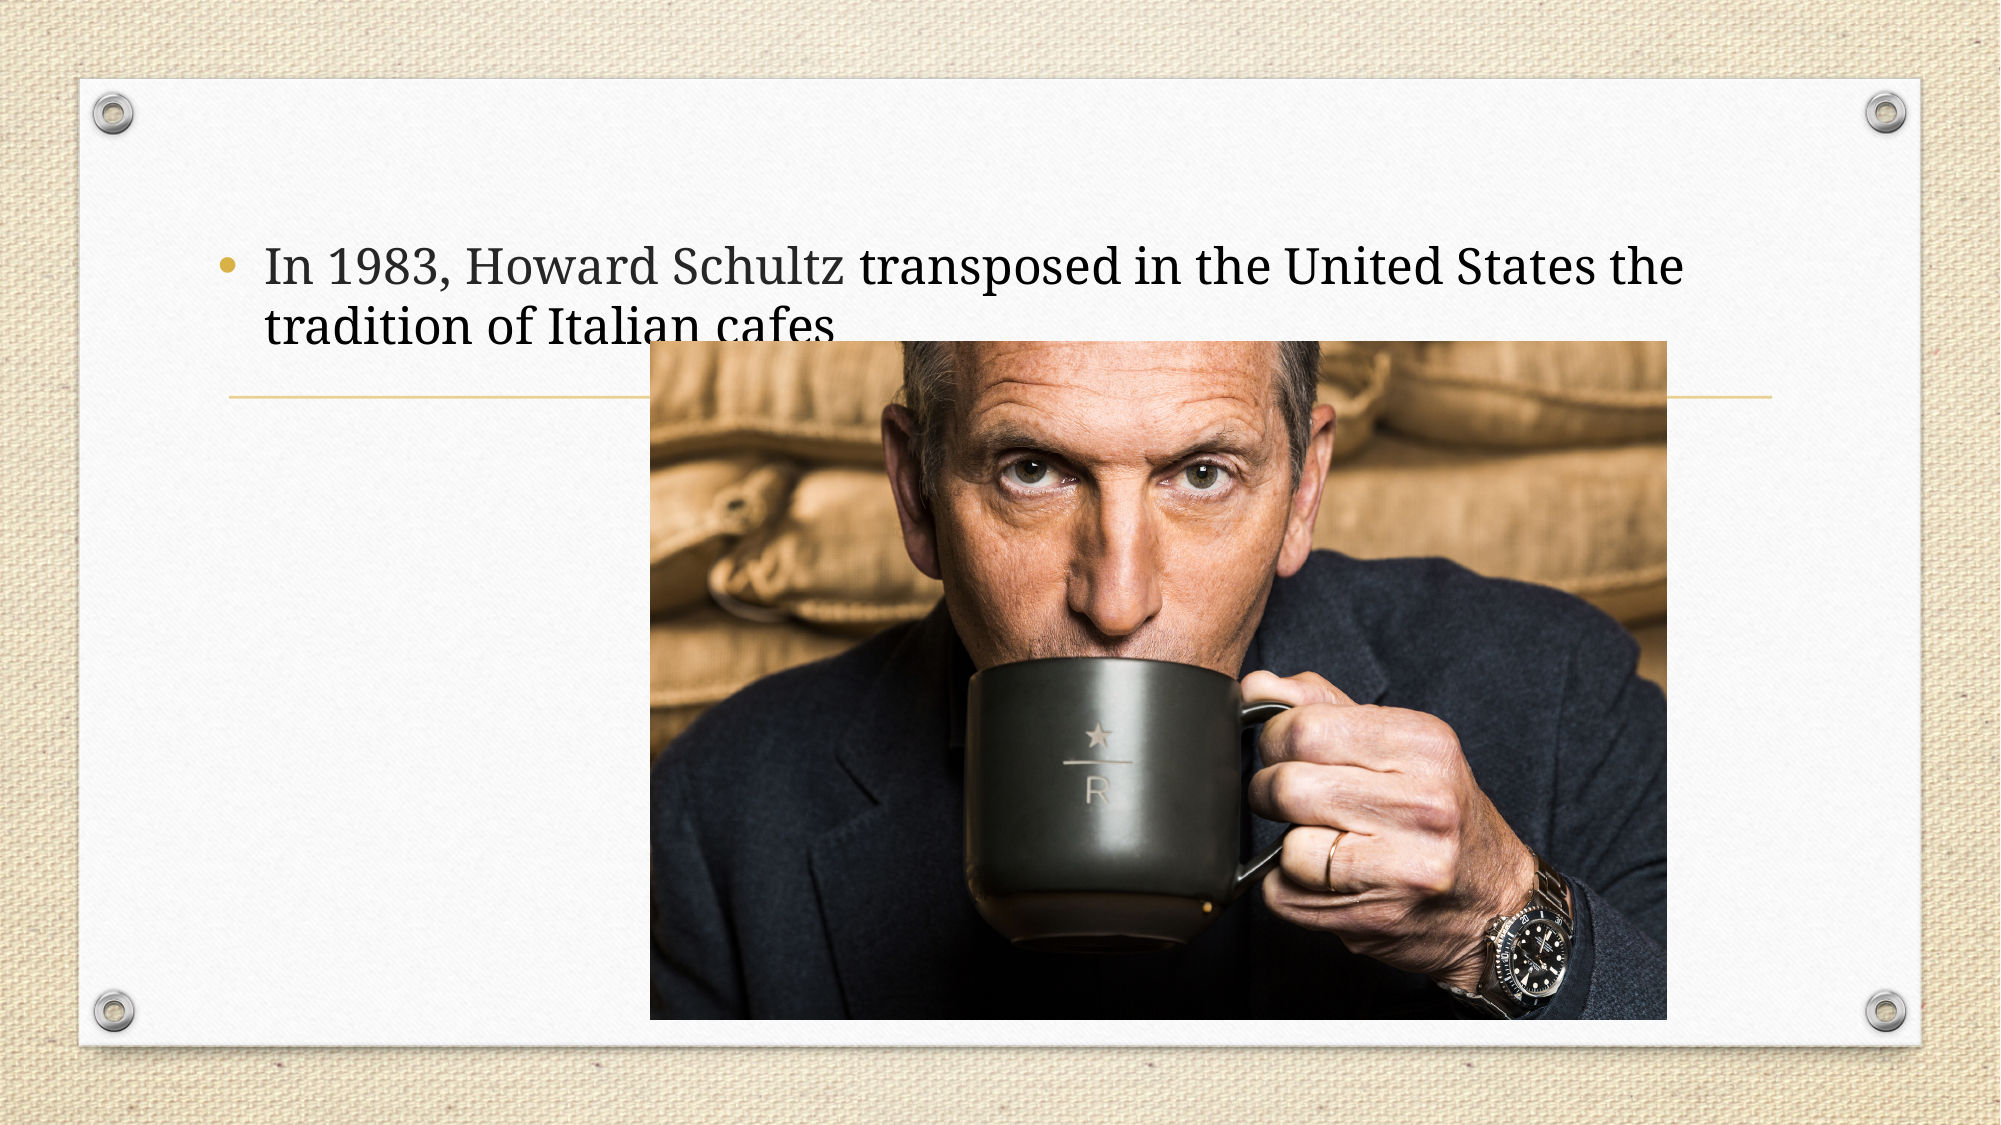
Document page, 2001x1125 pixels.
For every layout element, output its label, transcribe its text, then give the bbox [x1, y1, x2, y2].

picture [0, 0, 2001, 1125]
list In 1983, Howard Schultz transposed in the United States the tradition of Italian cafes [202, 226, 1778, 772]
